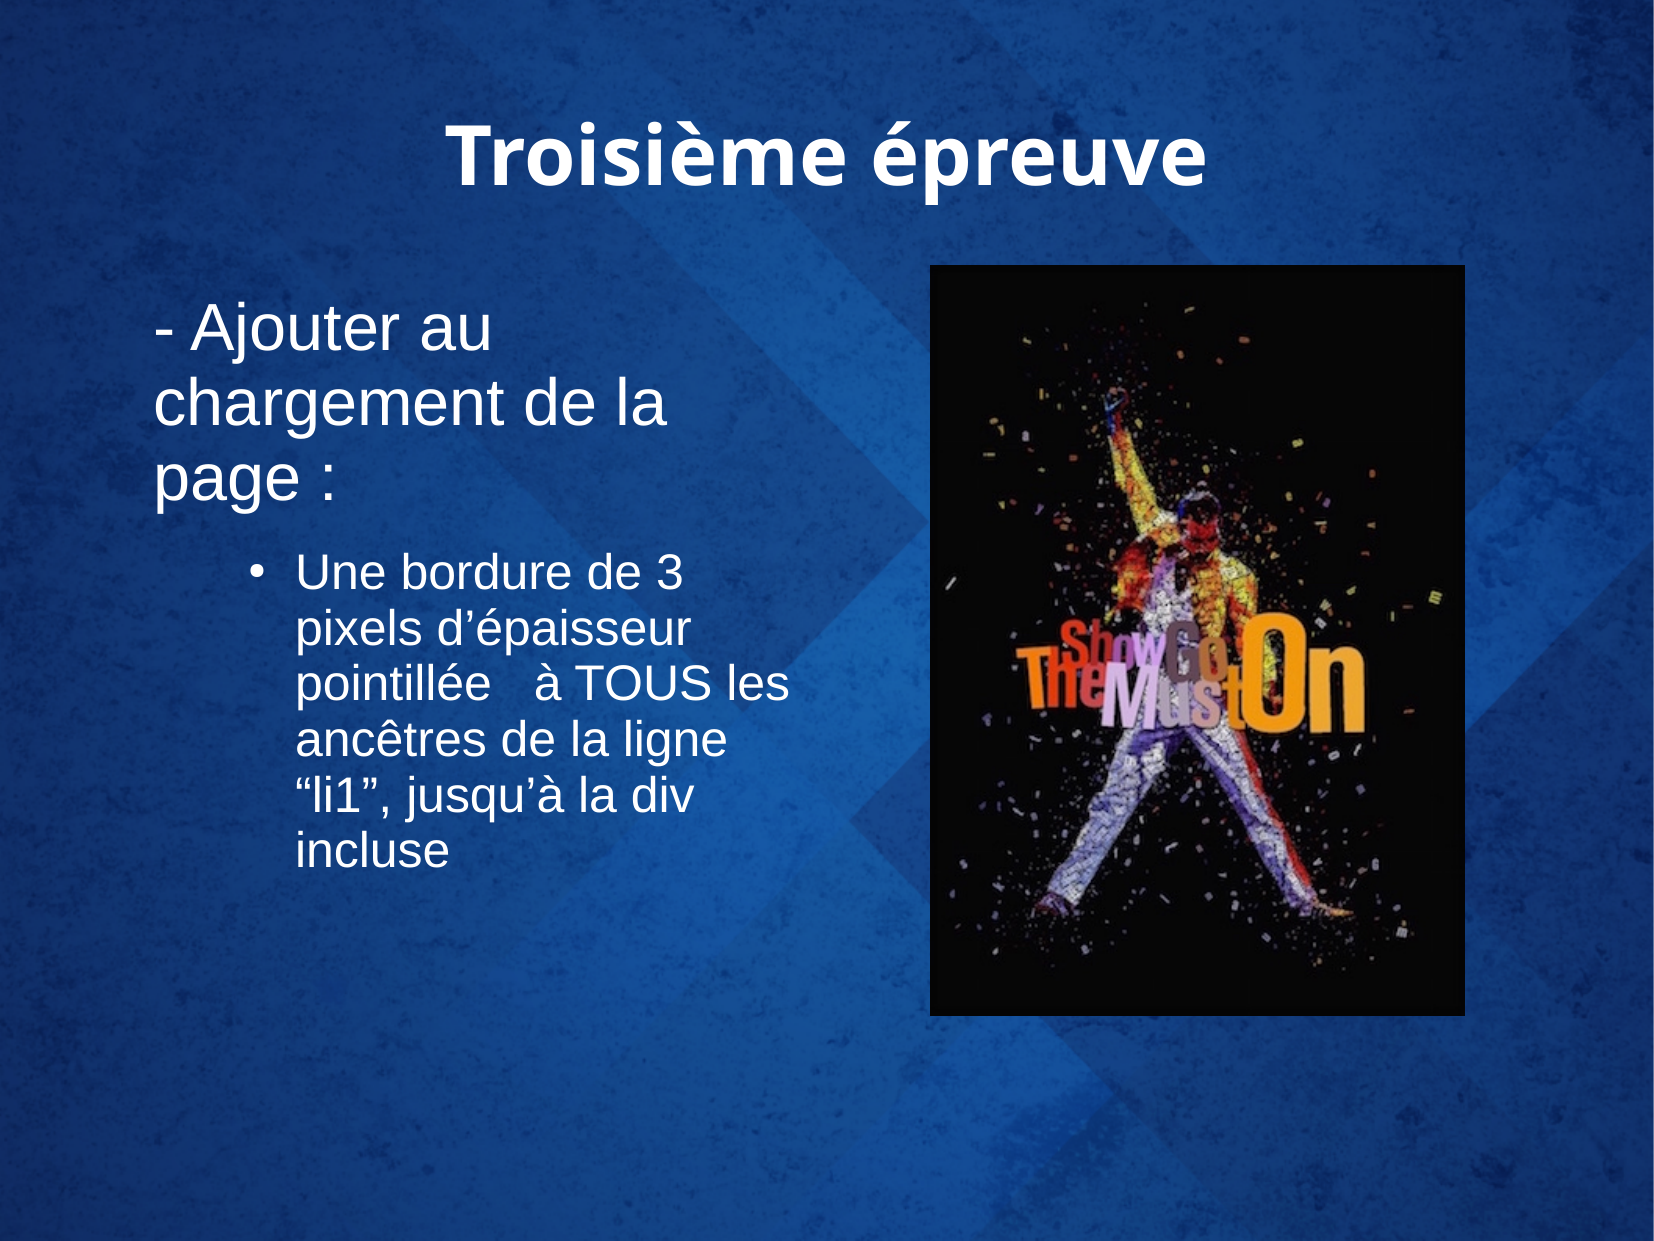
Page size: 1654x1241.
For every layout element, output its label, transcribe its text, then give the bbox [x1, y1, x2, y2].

title Troisième épreuve [82, 49, 1571, 257]
list - Ajouter au chargement de la page : Une bordure de 3 pixels d’épaisseur pointillée à TOUS les ancêtres de la ligne “li1”, jusqu’à la div incluse [82, 290, 804, 1010]
picture [0, 0, 1654, 1241]
